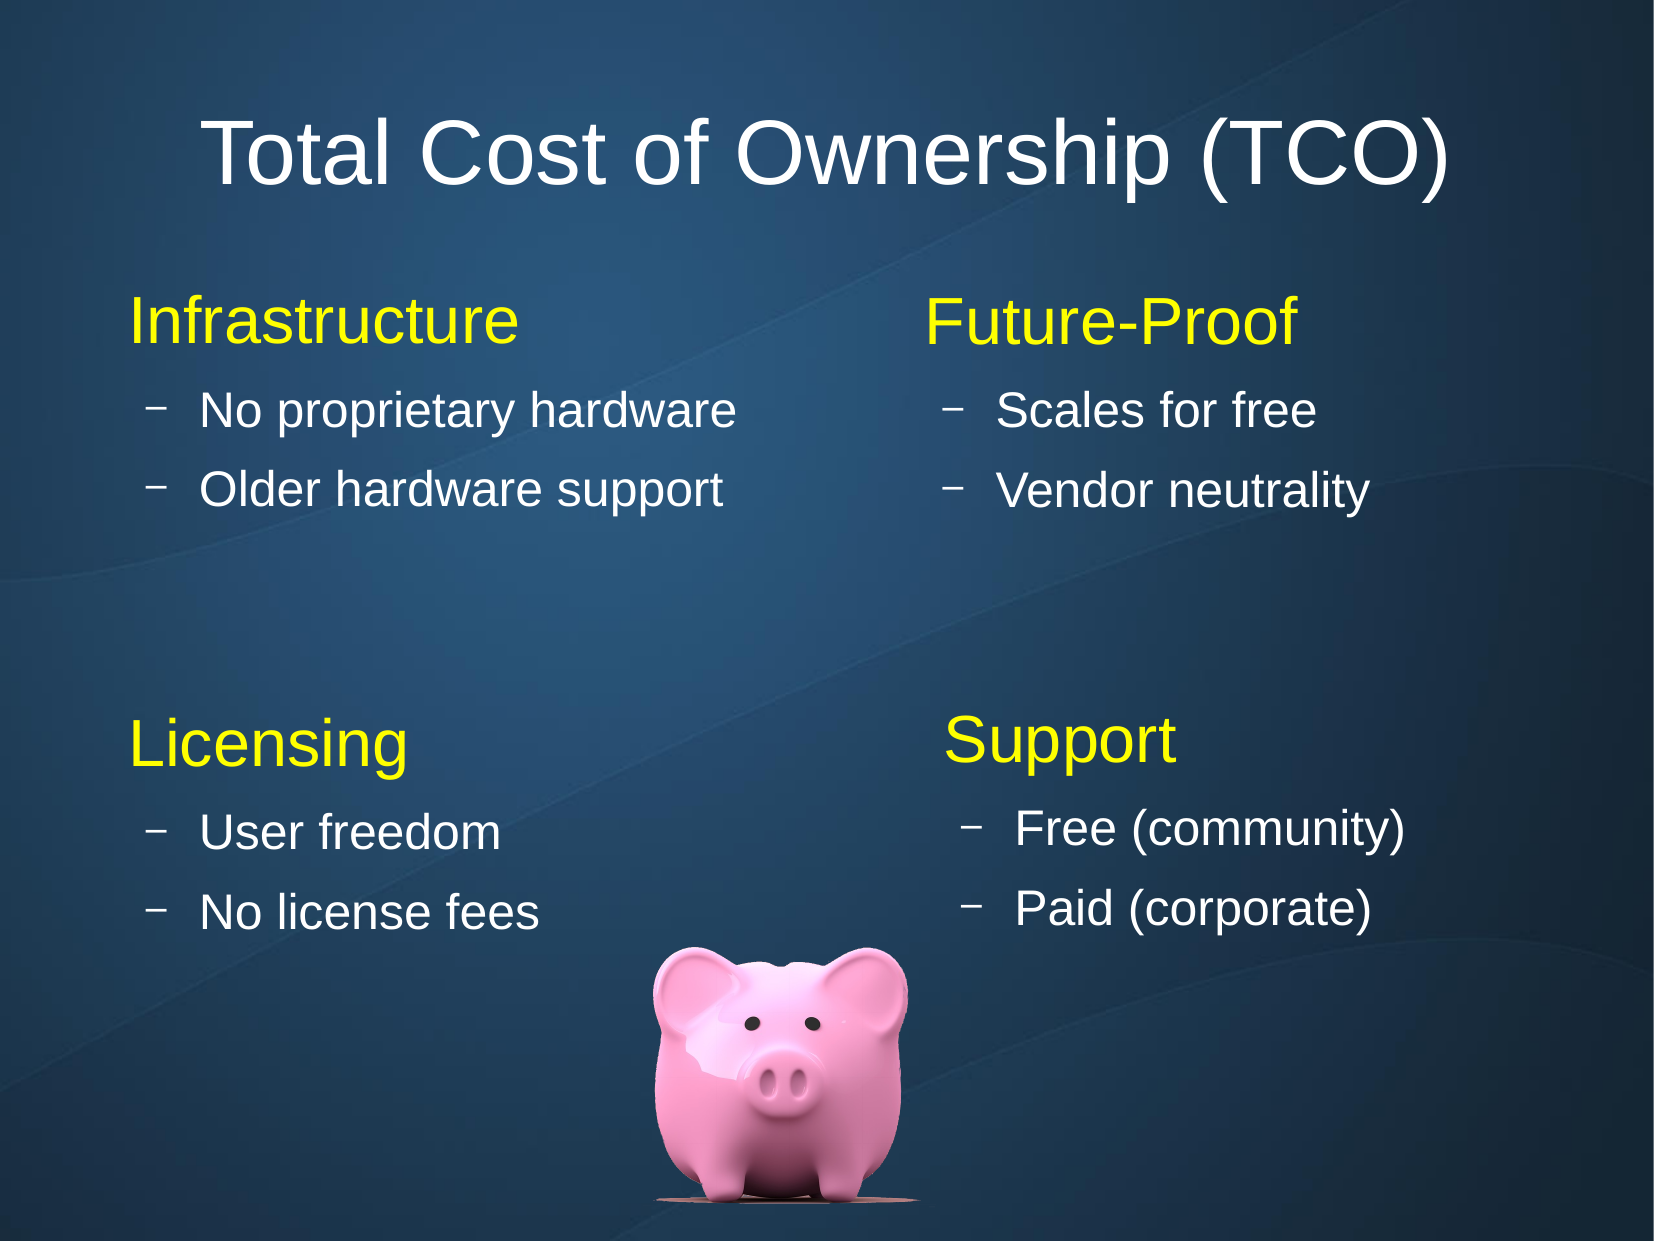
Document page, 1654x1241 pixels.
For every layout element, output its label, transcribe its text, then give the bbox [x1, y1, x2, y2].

list Support Free (community) Paid (corporate) [872, 702, 1599, 1046]
list Licensing User freedom No license fees [57, 706, 784, 985]
list Future-Proof Scales for free Vendor neutrality [853, 284, 1612, 682]
list Infrastructure No proprietary hardware Older hardware support [57, 283, 784, 686]
title Total Cost of Ownership (TCO) [82, 49, 1571, 257]
picture [0, 0, 1654, 1241]
